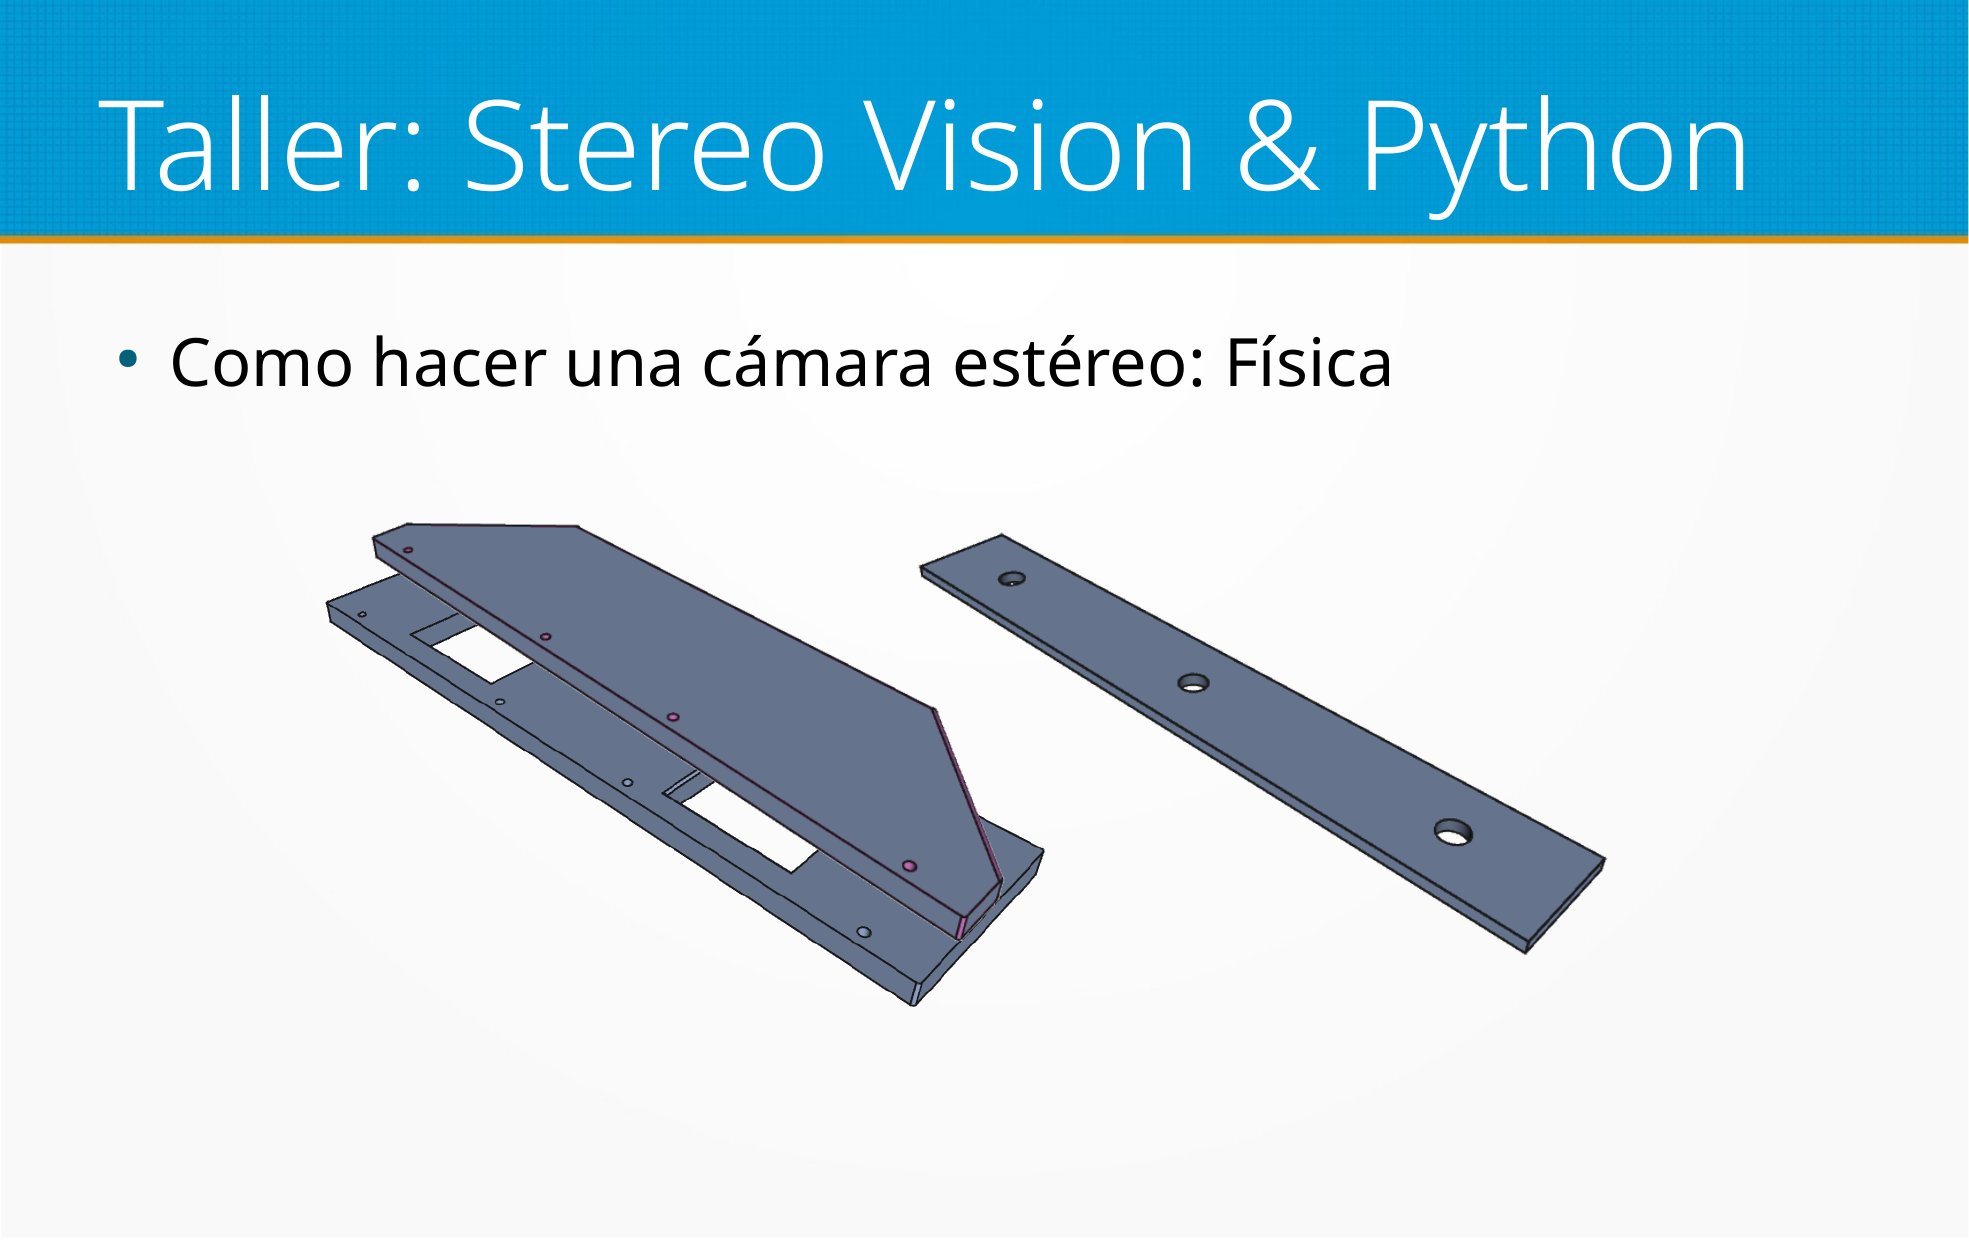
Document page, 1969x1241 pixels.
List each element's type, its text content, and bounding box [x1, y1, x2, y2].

title Taller: Stereo Vision & Python [98, 19, 1870, 227]
picture [0, 233, 1969, 1241]
list Como hacer una cámara estéreo: Física [98, 315, 1861, 1081]
